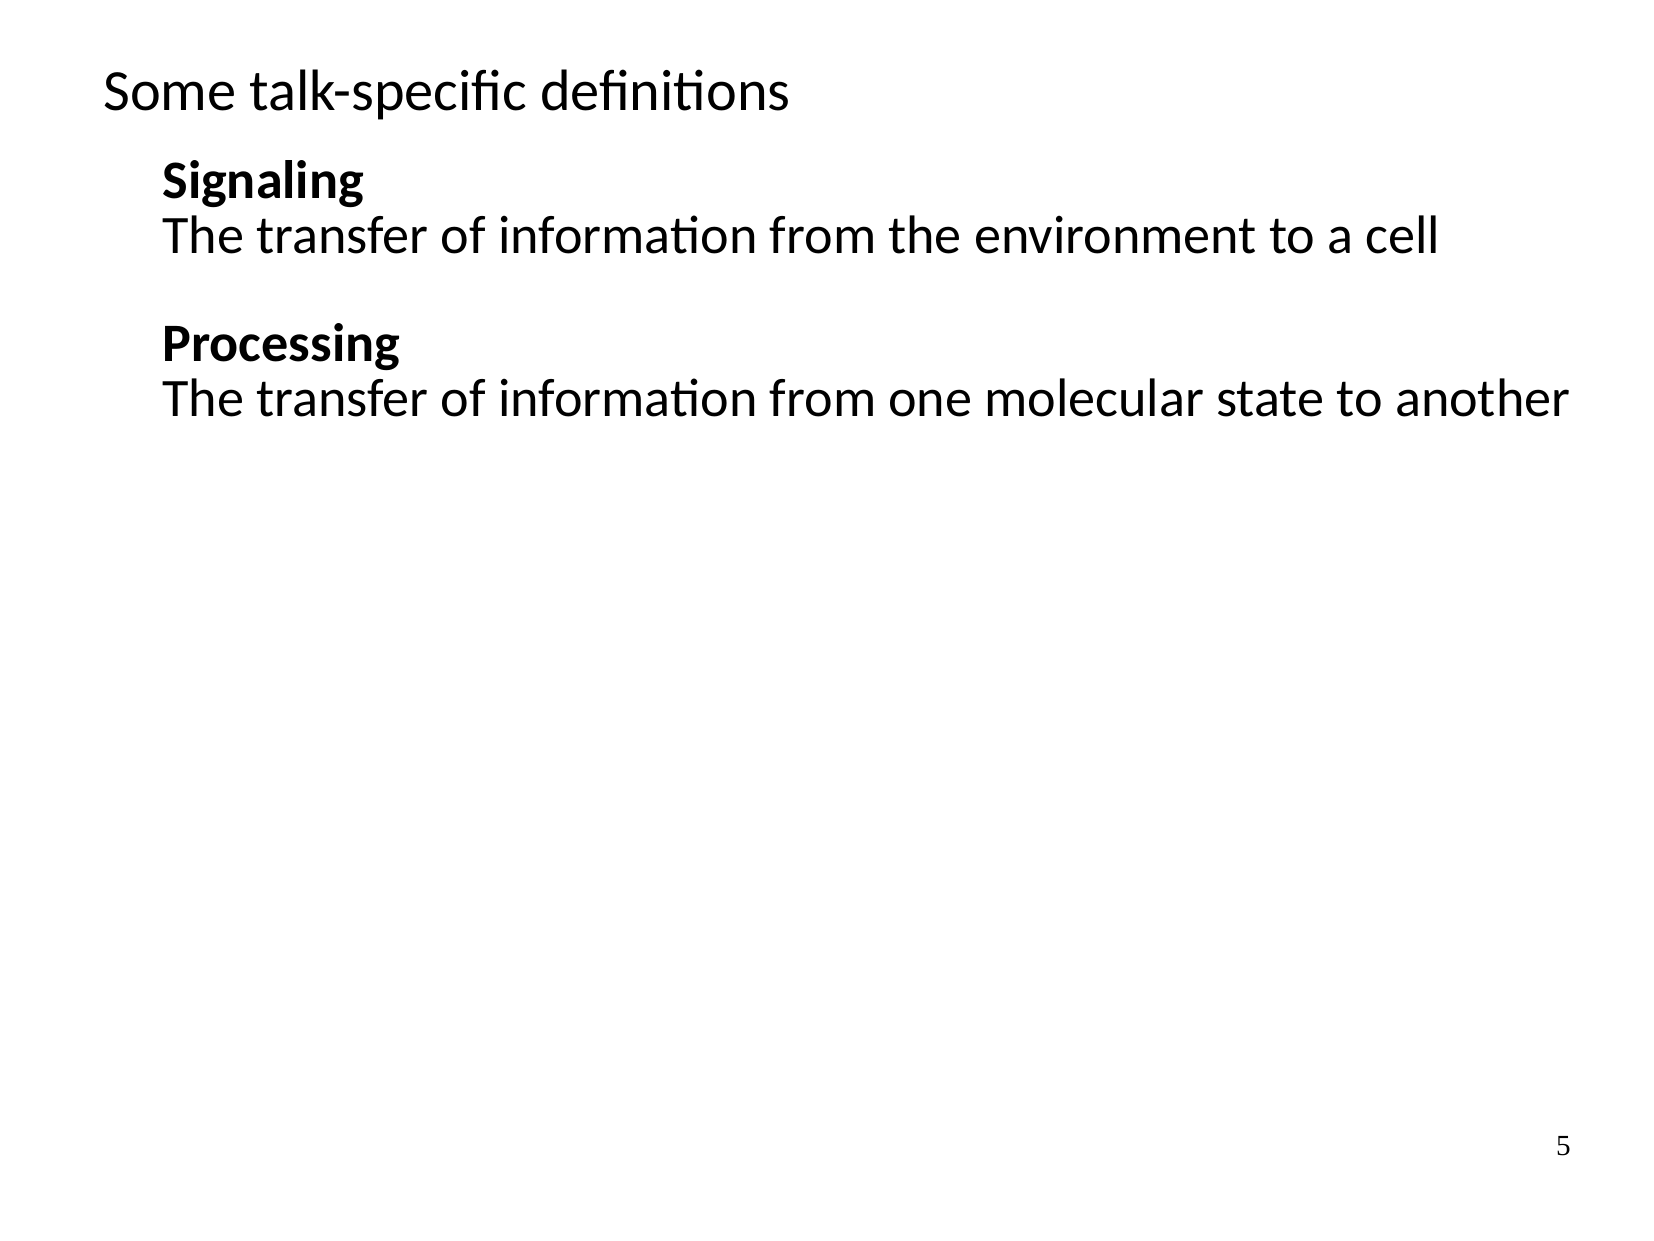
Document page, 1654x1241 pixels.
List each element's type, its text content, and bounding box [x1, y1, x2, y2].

text_box Some talk-specific definitions [88, 59, 1536, 178]
text_box Signaling The transfer of information from the environment to a cell Processing The transfer of information from one molecular state to another [147, 150, 1625, 630]
